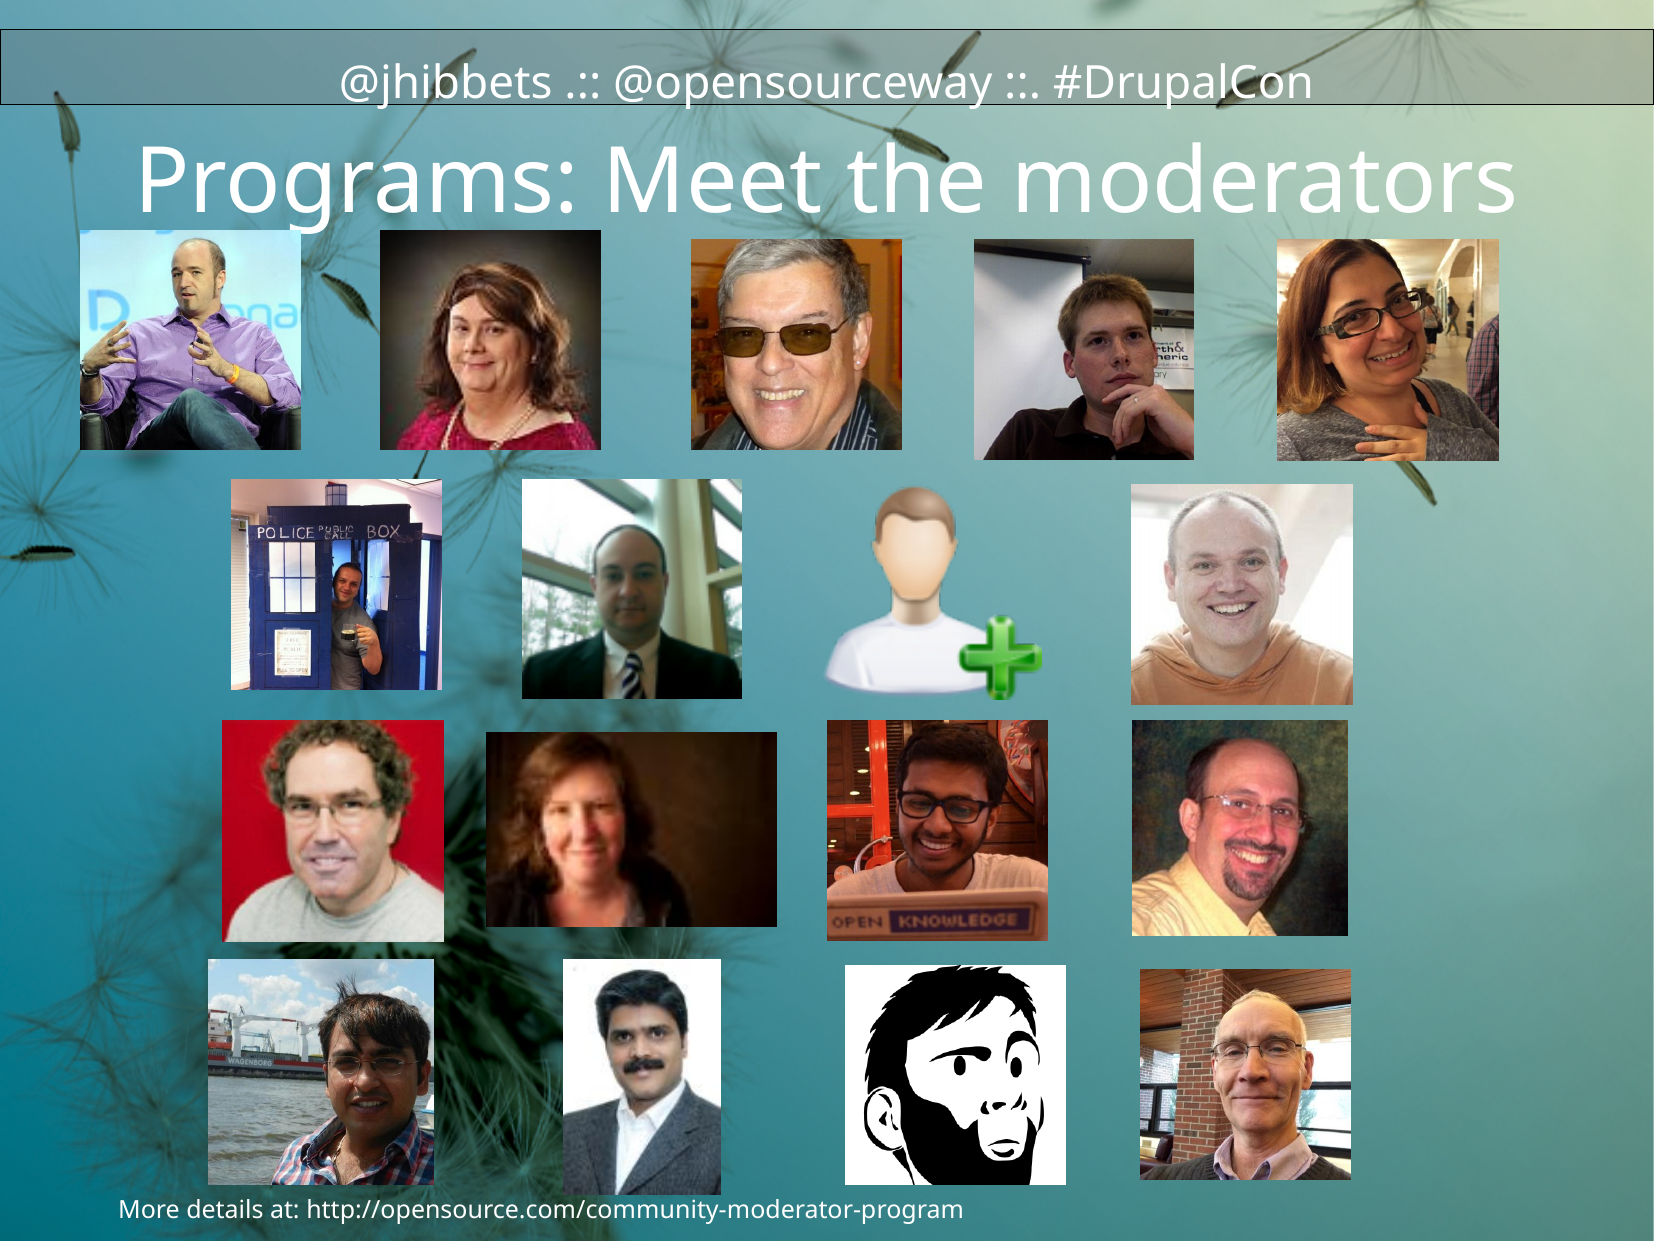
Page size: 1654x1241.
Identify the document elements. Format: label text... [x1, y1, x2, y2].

picture [0, 105, 1654, 1241]
picture [0, 0, 1654, 29]
title Programs: Meet the moderators [82, 73, 1571, 281]
text_box More details at: http://opensource.com/community-moderator-program [103, 1184, 987, 1224]
